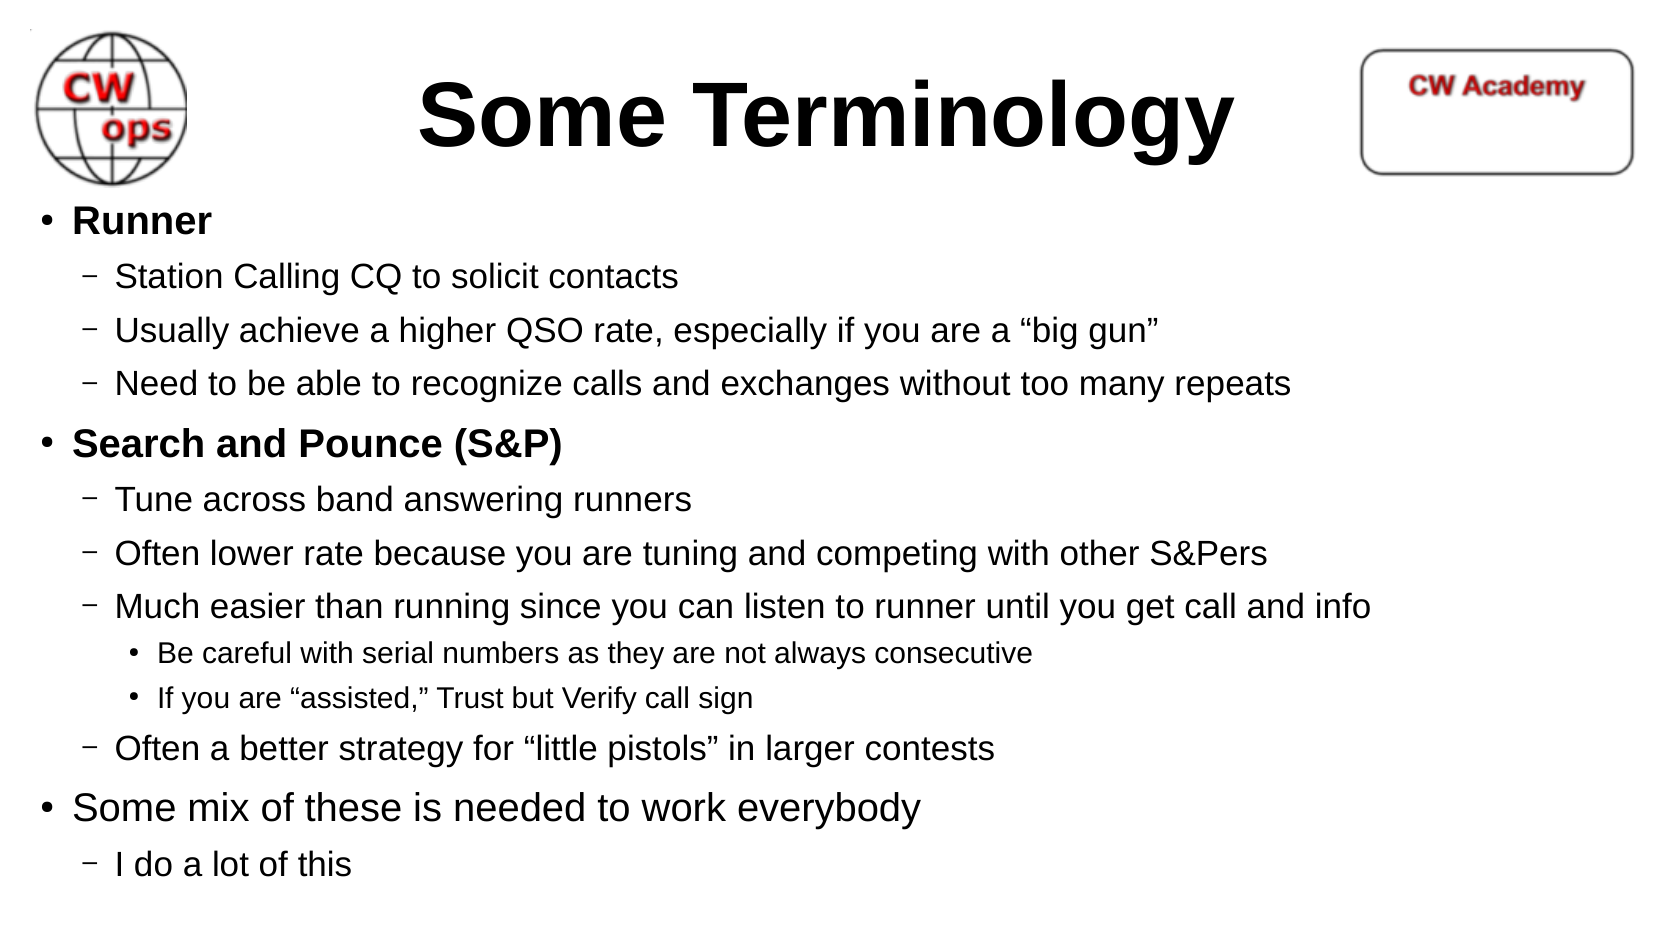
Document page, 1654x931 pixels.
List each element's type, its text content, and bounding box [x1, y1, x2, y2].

picture [30, 29, 187, 194]
list Runner Station Calling CQ to solicit contacts Usually achieve a higher QSO rate, especially if you are a “big gun” Need to be able to recognize calls and exchanges without too many repeats Search and Pounce (S&P) Tune across band answering runners Often lower rate because you are tuning and competing with other S&Pers Much easier than running since you can listen to runner until you get call and info Be careful with serial numbers as they are not always consecutive If you are “assisted,” Trust but Verify call sign Often a better strategy for “little pistols” in larger contests Some mix of these is needed to work everybody I do a lot of this [29, 198, 1653, 891]
title Some Terminology [82, 37, 1571, 193]
picture [1571, 37, 1640, 186]
